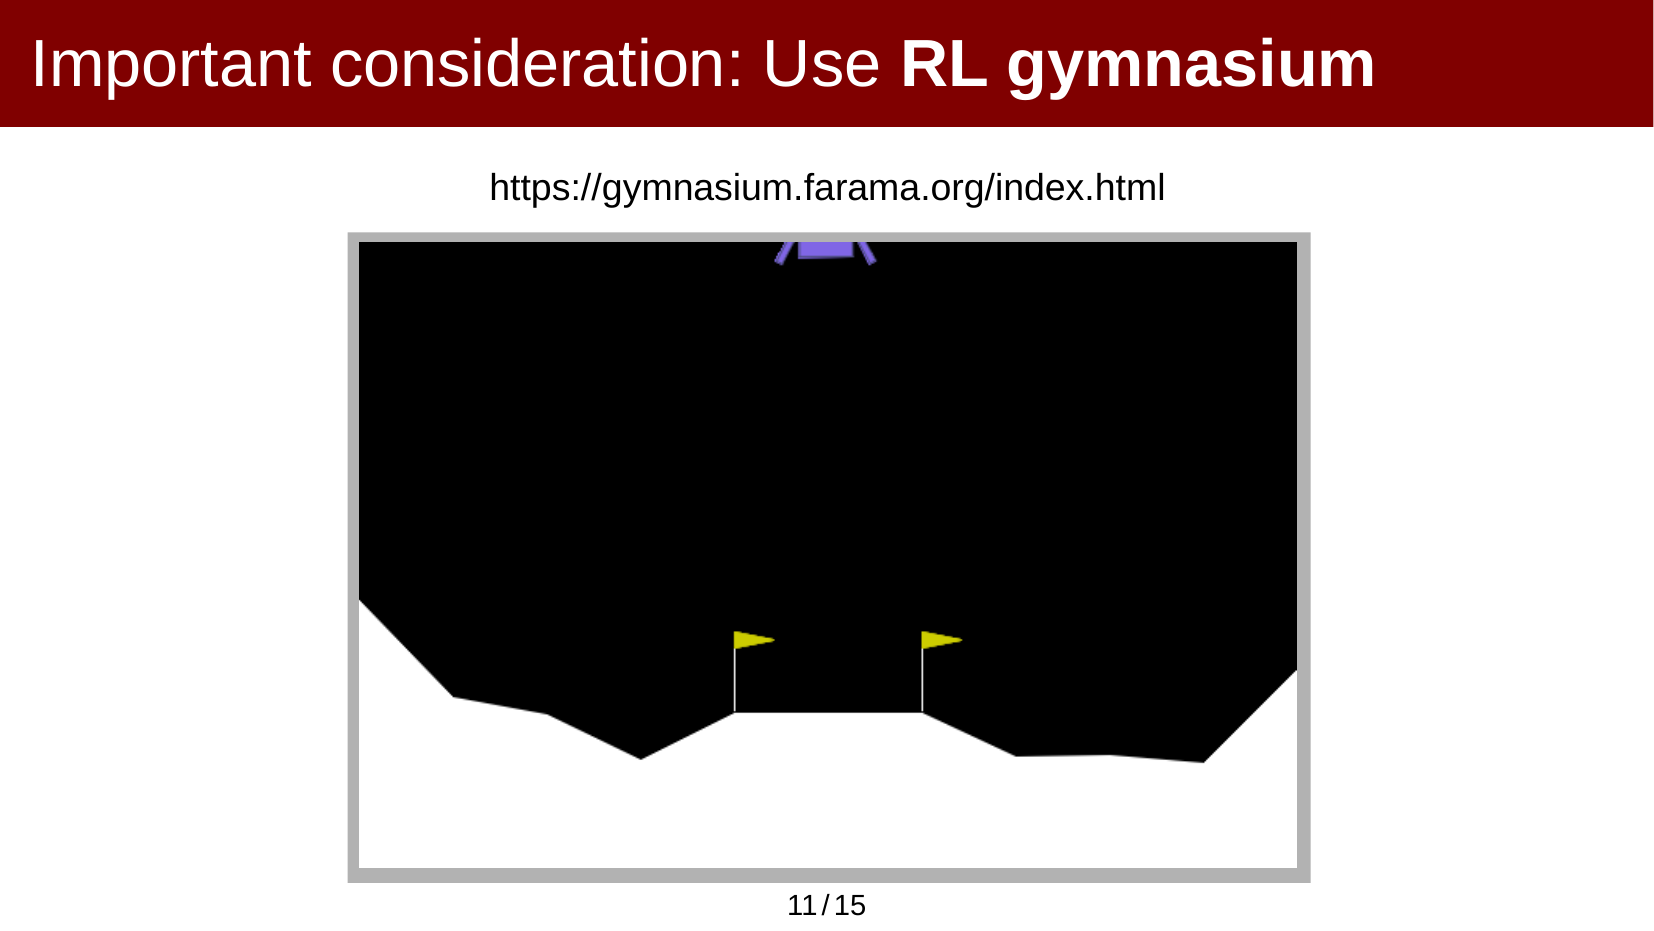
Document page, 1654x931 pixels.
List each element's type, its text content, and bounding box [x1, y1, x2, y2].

picture [359, 242, 1297, 868]
text_box [0, 0, 1654, 127]
text_box Important consideration: Use RL gymnasium [15, 19, 1631, 109]
text_box [347, 232, 1311, 883]
text_box https://gymnasium.farama.org/index.html [474, 159, 1182, 216]
